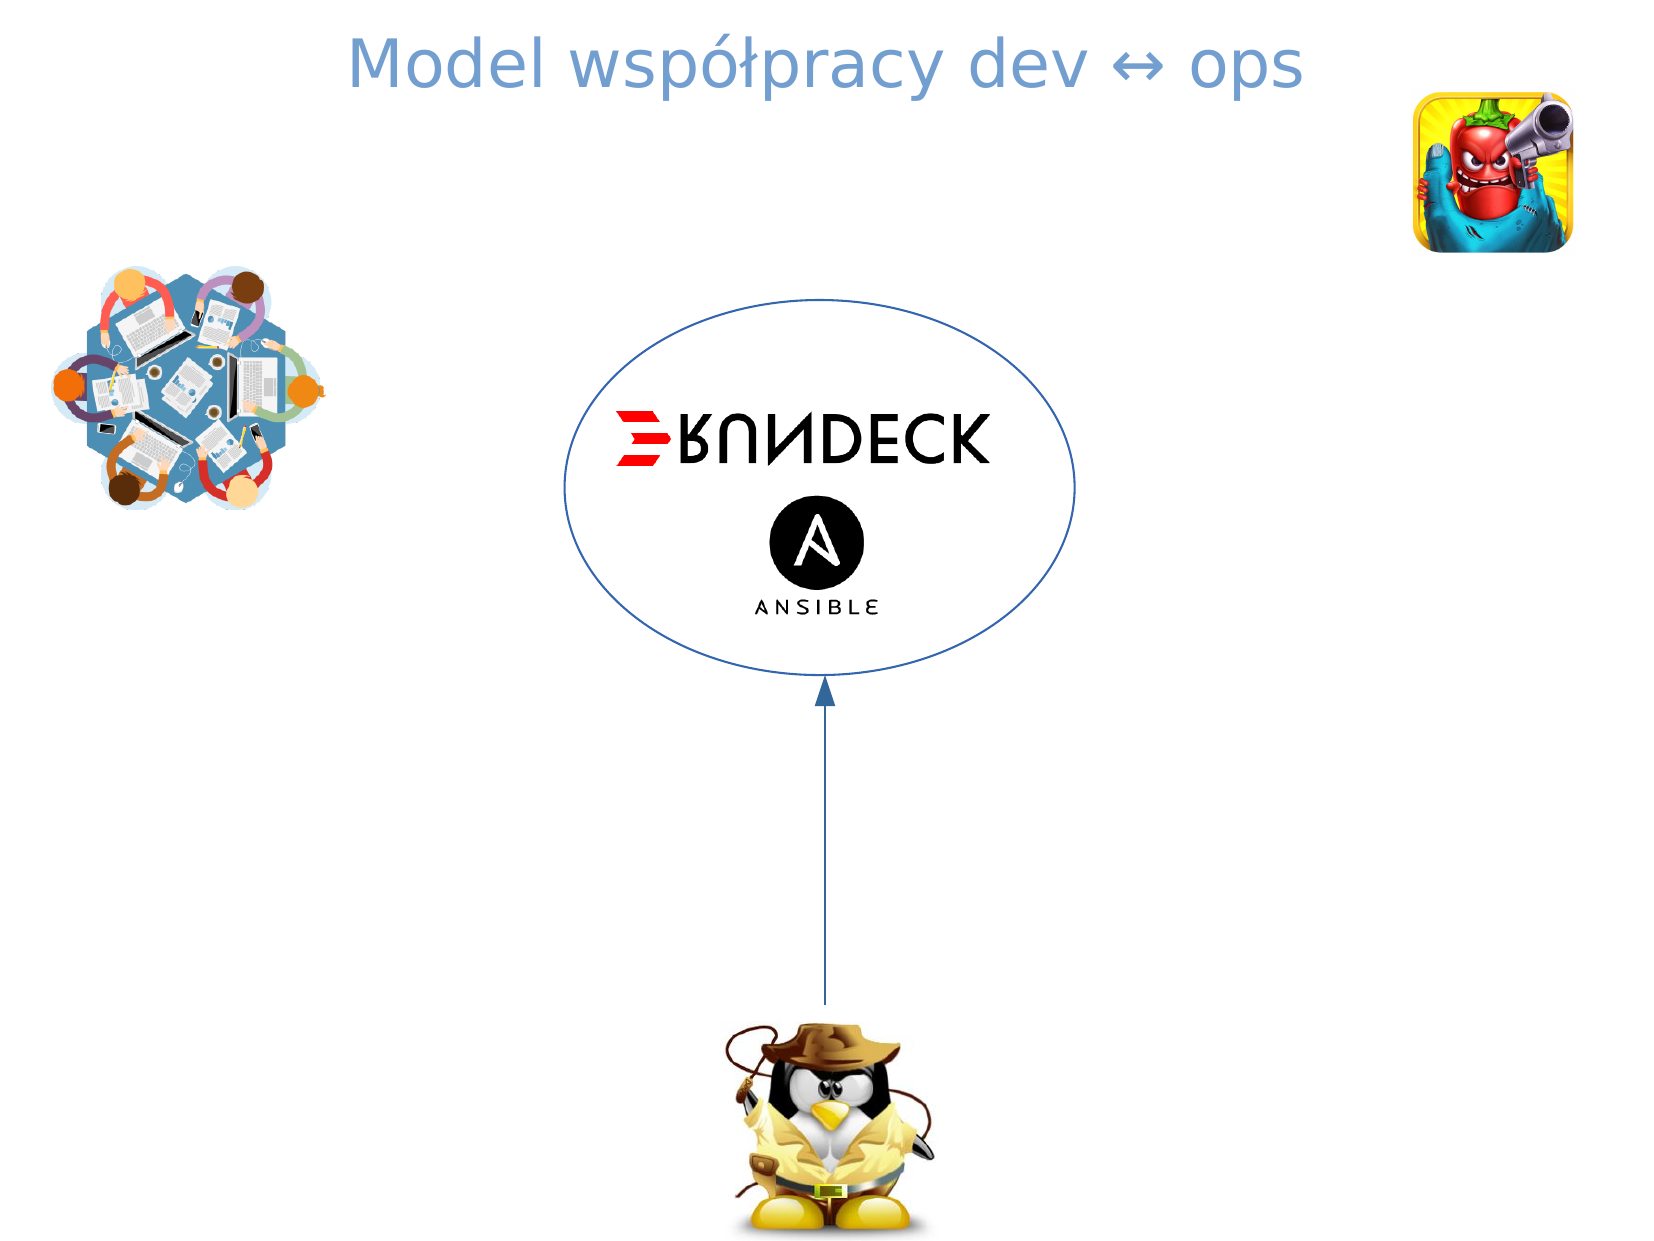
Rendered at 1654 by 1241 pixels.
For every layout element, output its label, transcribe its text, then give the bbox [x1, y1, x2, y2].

picture [616, 411, 990, 466]
picture [0, 266, 405, 510]
text_box Model współpracy dev ↔ ops [332, 17, 1322, 111]
picture [1410, 89, 1576, 256]
picture [720, 1021, 939, 1241]
picture [741, 482, 890, 631]
